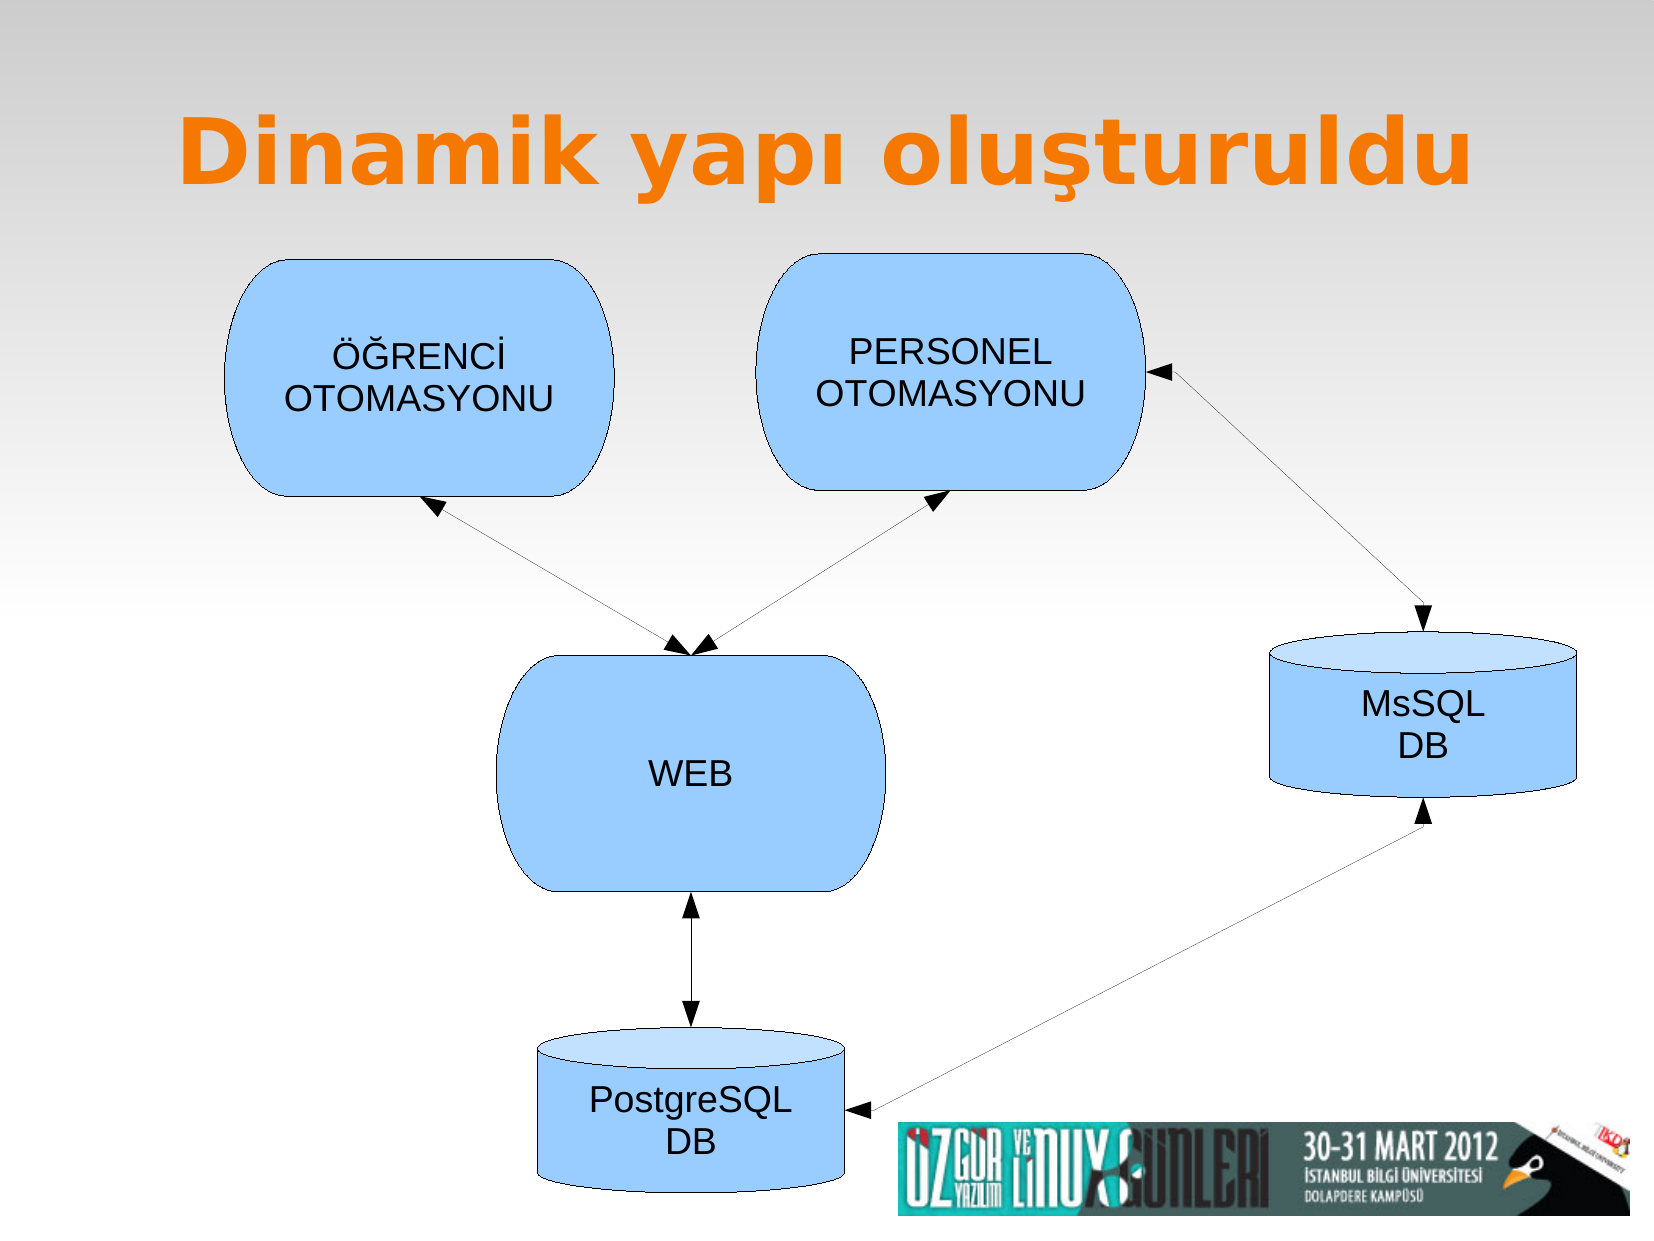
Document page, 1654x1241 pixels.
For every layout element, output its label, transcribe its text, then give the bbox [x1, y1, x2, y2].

text_box PostgreSQL DB [537, 1050, 845, 1193]
text_box ÖĞRENCİ OTOMASYONU [224, 259, 615, 497]
text_box MsSQL DB [1269, 654, 1577, 798]
title Dinamik yapı oluşturuldu [82, 49, 1571, 257]
picture [898, 1122, 1630, 1216]
text_box PERSONEL OTOMASYONU [755, 253, 1146, 491]
text_box WEB [496, 655, 886, 892]
